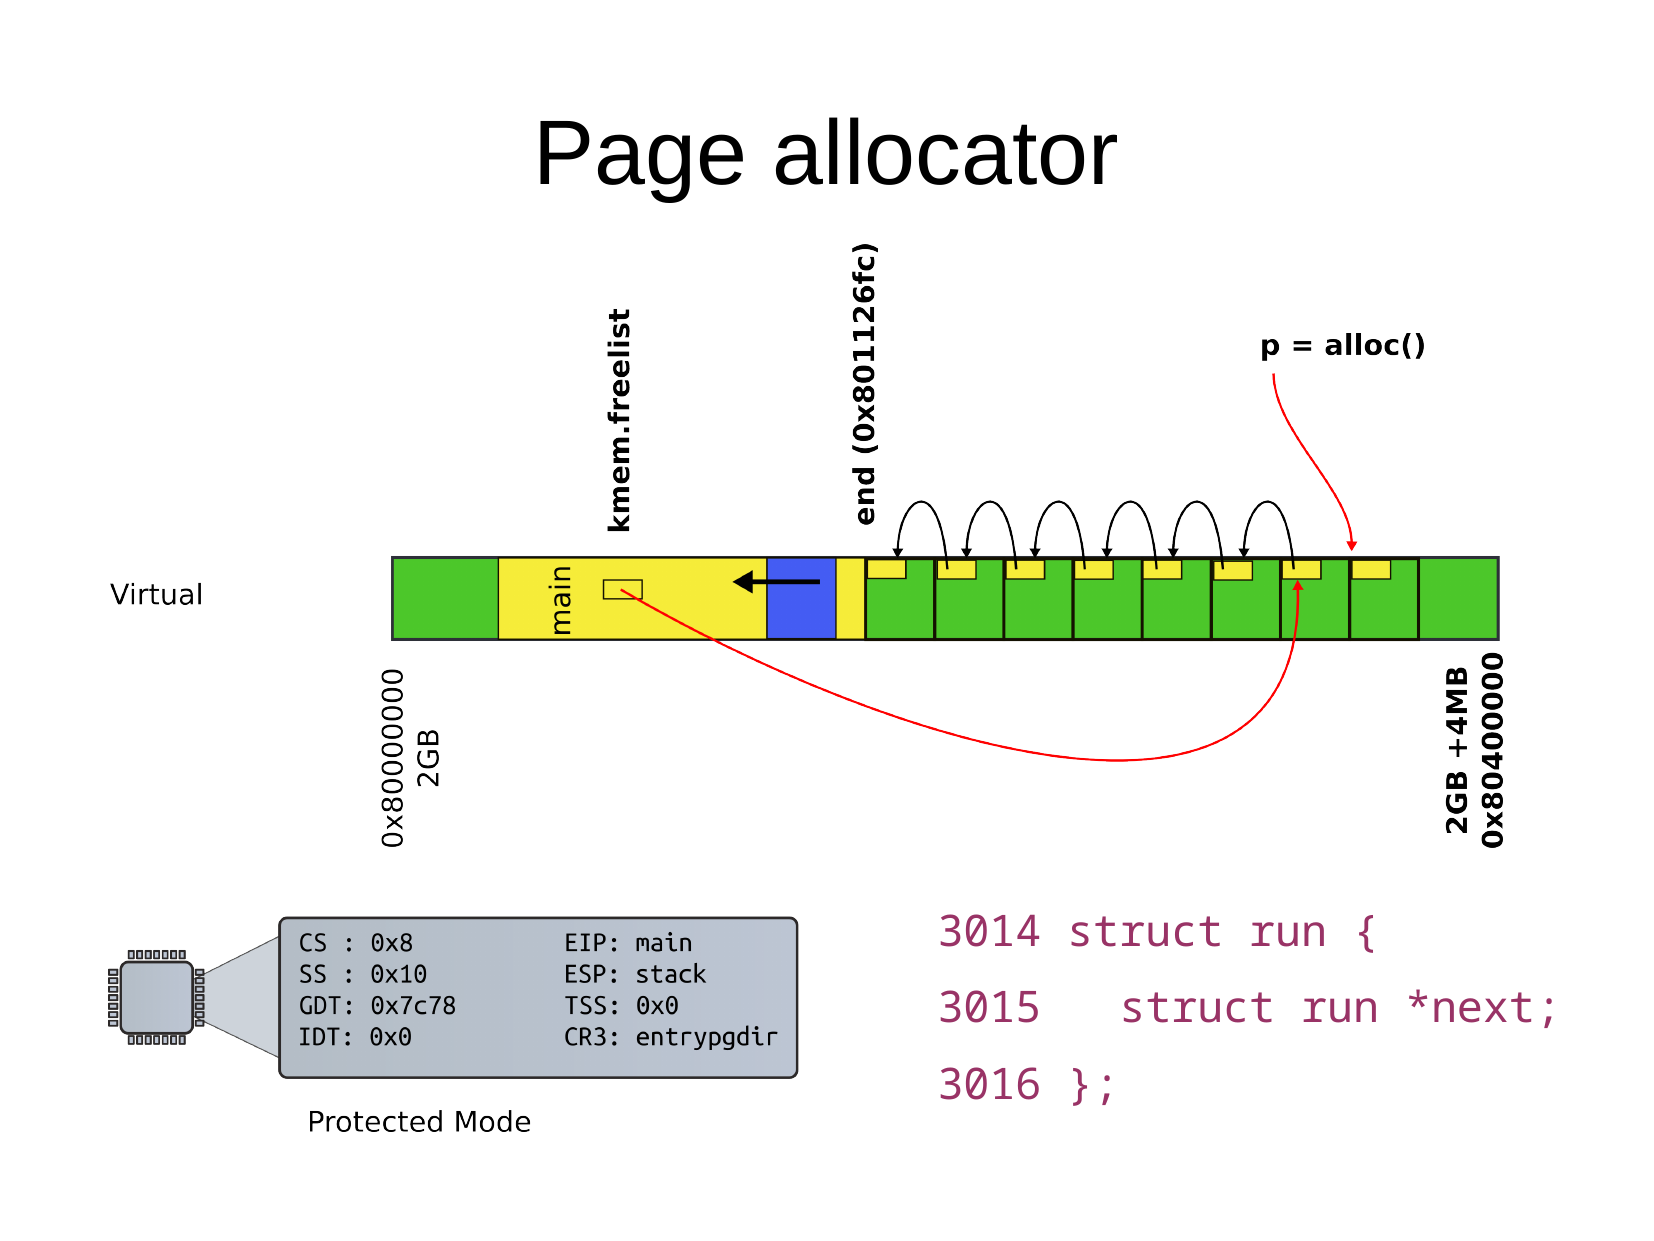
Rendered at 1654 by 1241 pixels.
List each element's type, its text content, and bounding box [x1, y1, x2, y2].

title Page allocator [82, 49, 1571, 257]
picture [108, 244, 1503, 1132]
list 3014 struct run { 3015 struct run *next; 3016 }; [937, 900, 1571, 1163]
